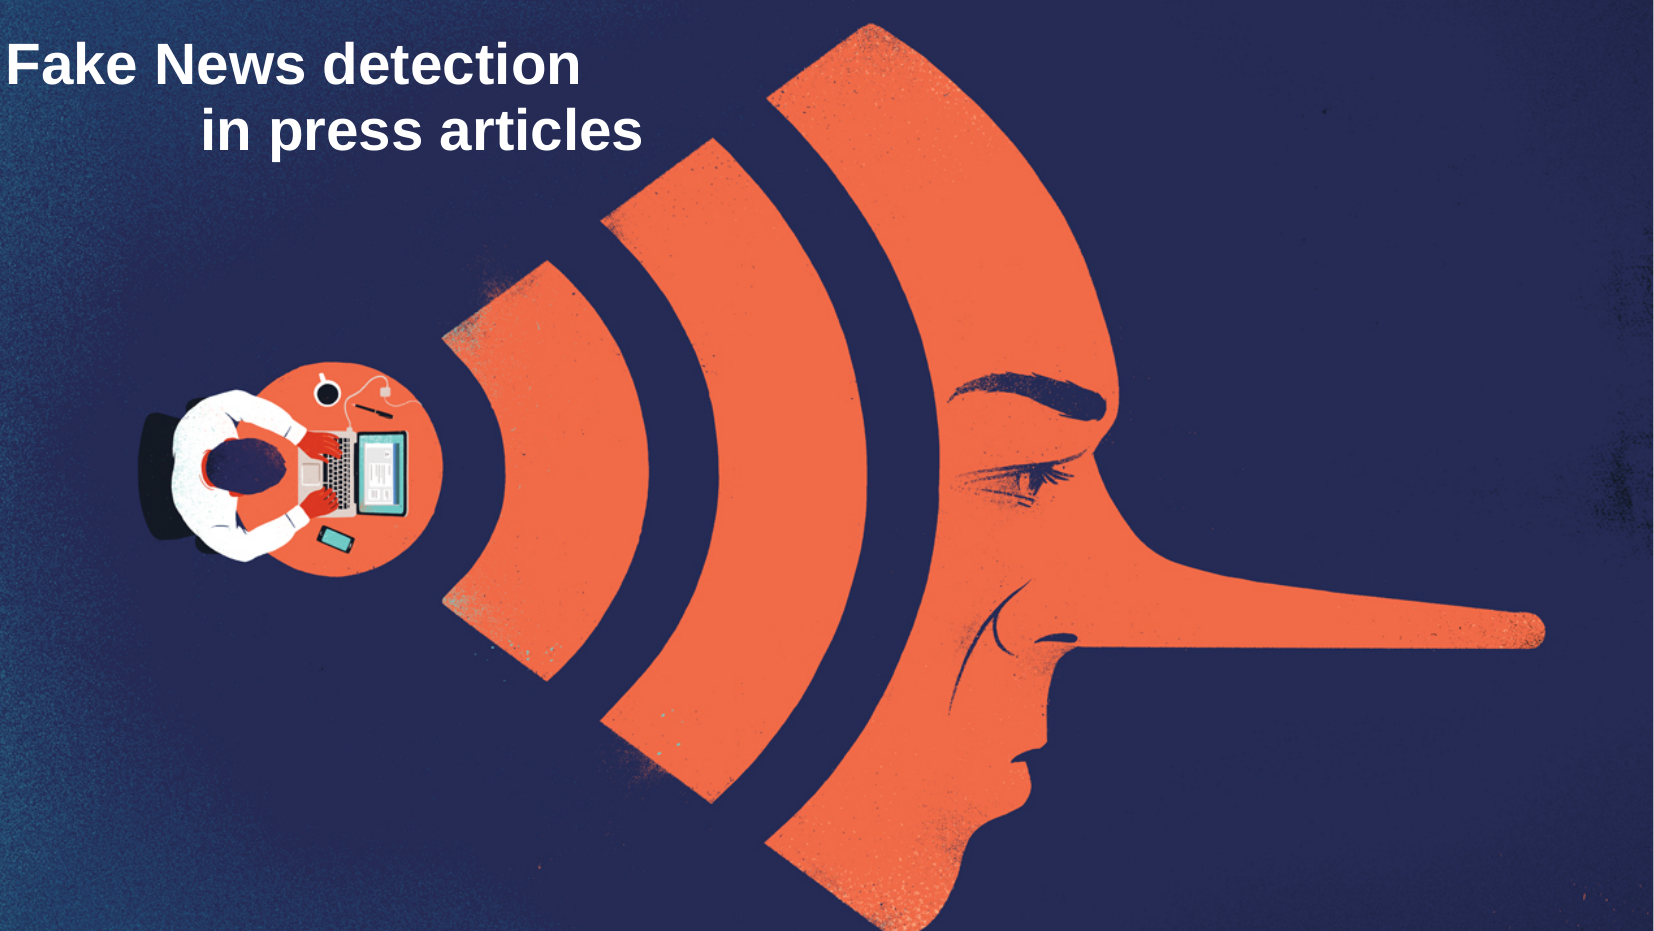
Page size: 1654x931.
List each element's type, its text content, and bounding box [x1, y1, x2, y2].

picture [0, 0, 1654, 931]
text_box Fake News detection in press articles [0, 24, 724, 170]
